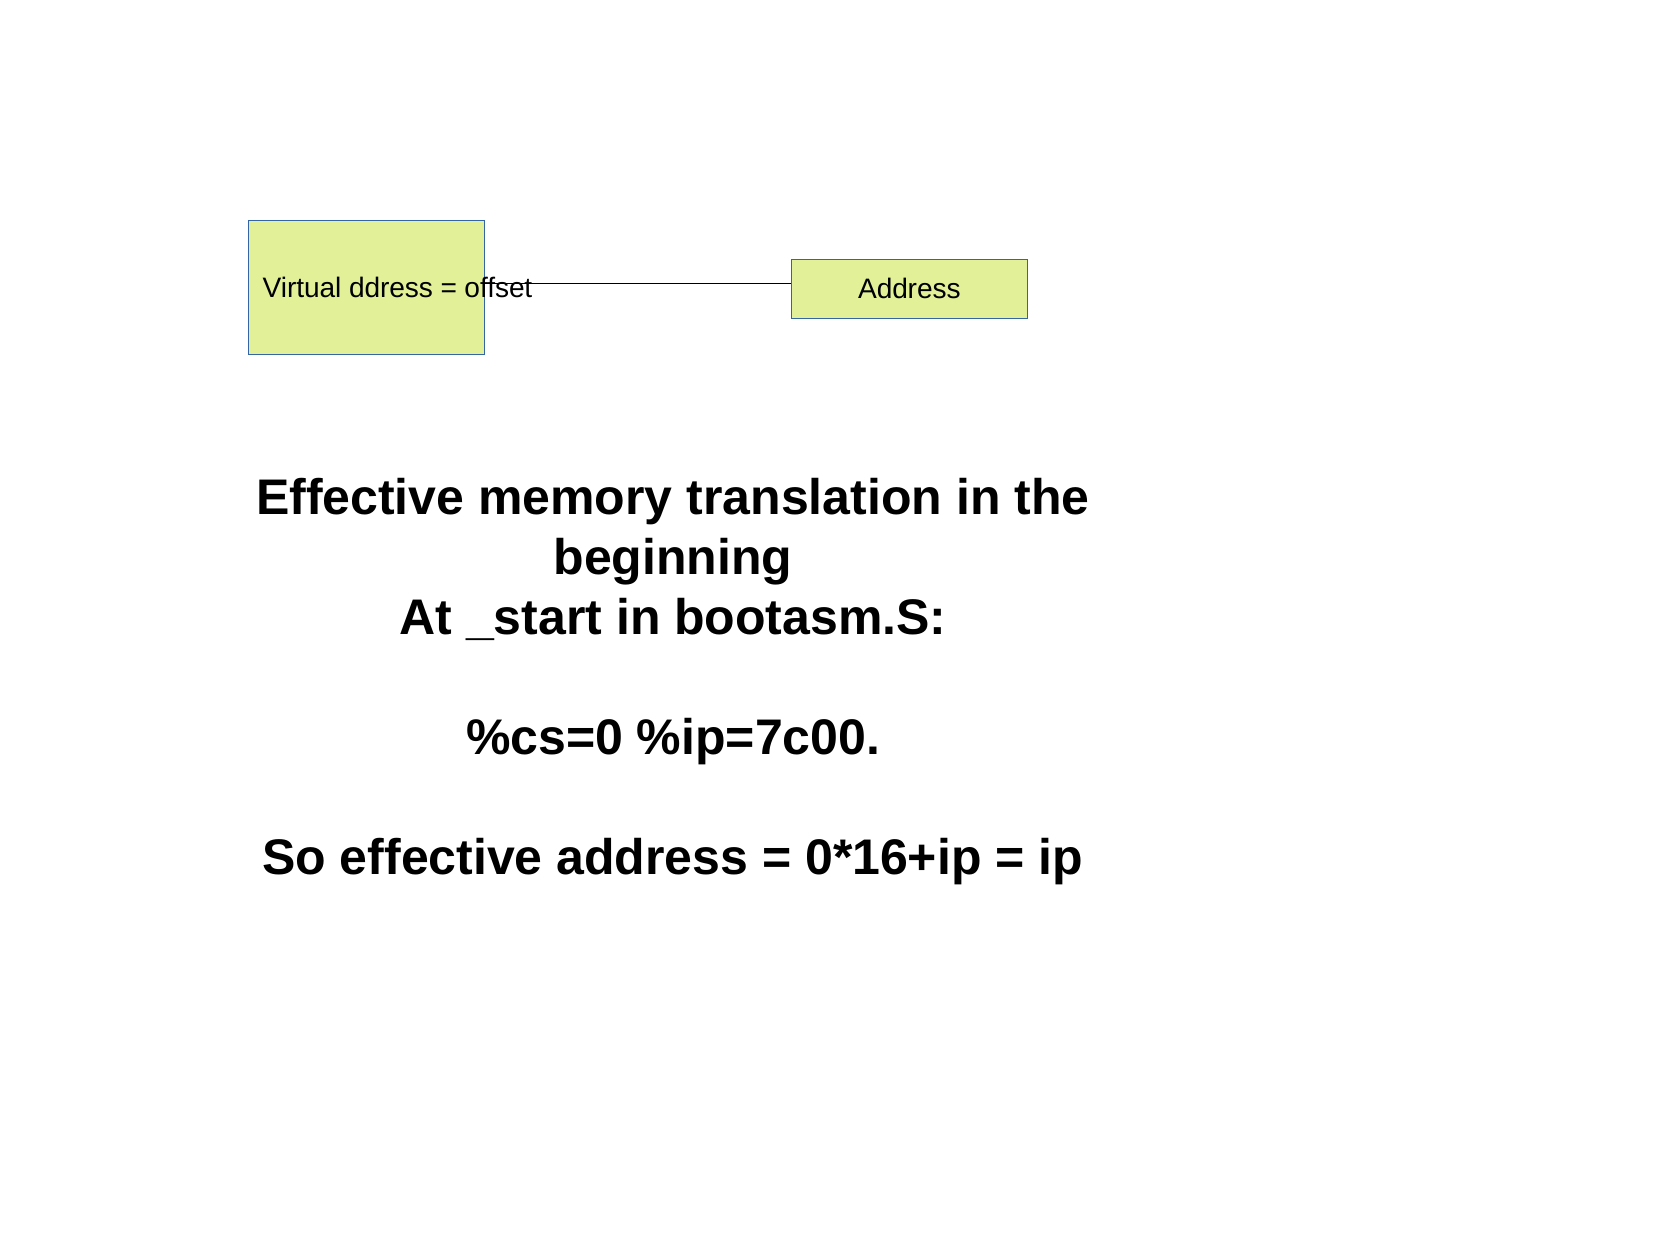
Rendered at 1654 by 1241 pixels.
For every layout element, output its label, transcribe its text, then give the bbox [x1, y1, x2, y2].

text_box Virtual ddress = offset [248, 220, 485, 355]
text_box Address [791, 259, 1028, 319]
text_box Effective memory translation in the beginning At _start in bootasm.S: %cs=0 %ip=7c00. So effective address = 0*16+ip = ip [141, 456, 1205, 862]
